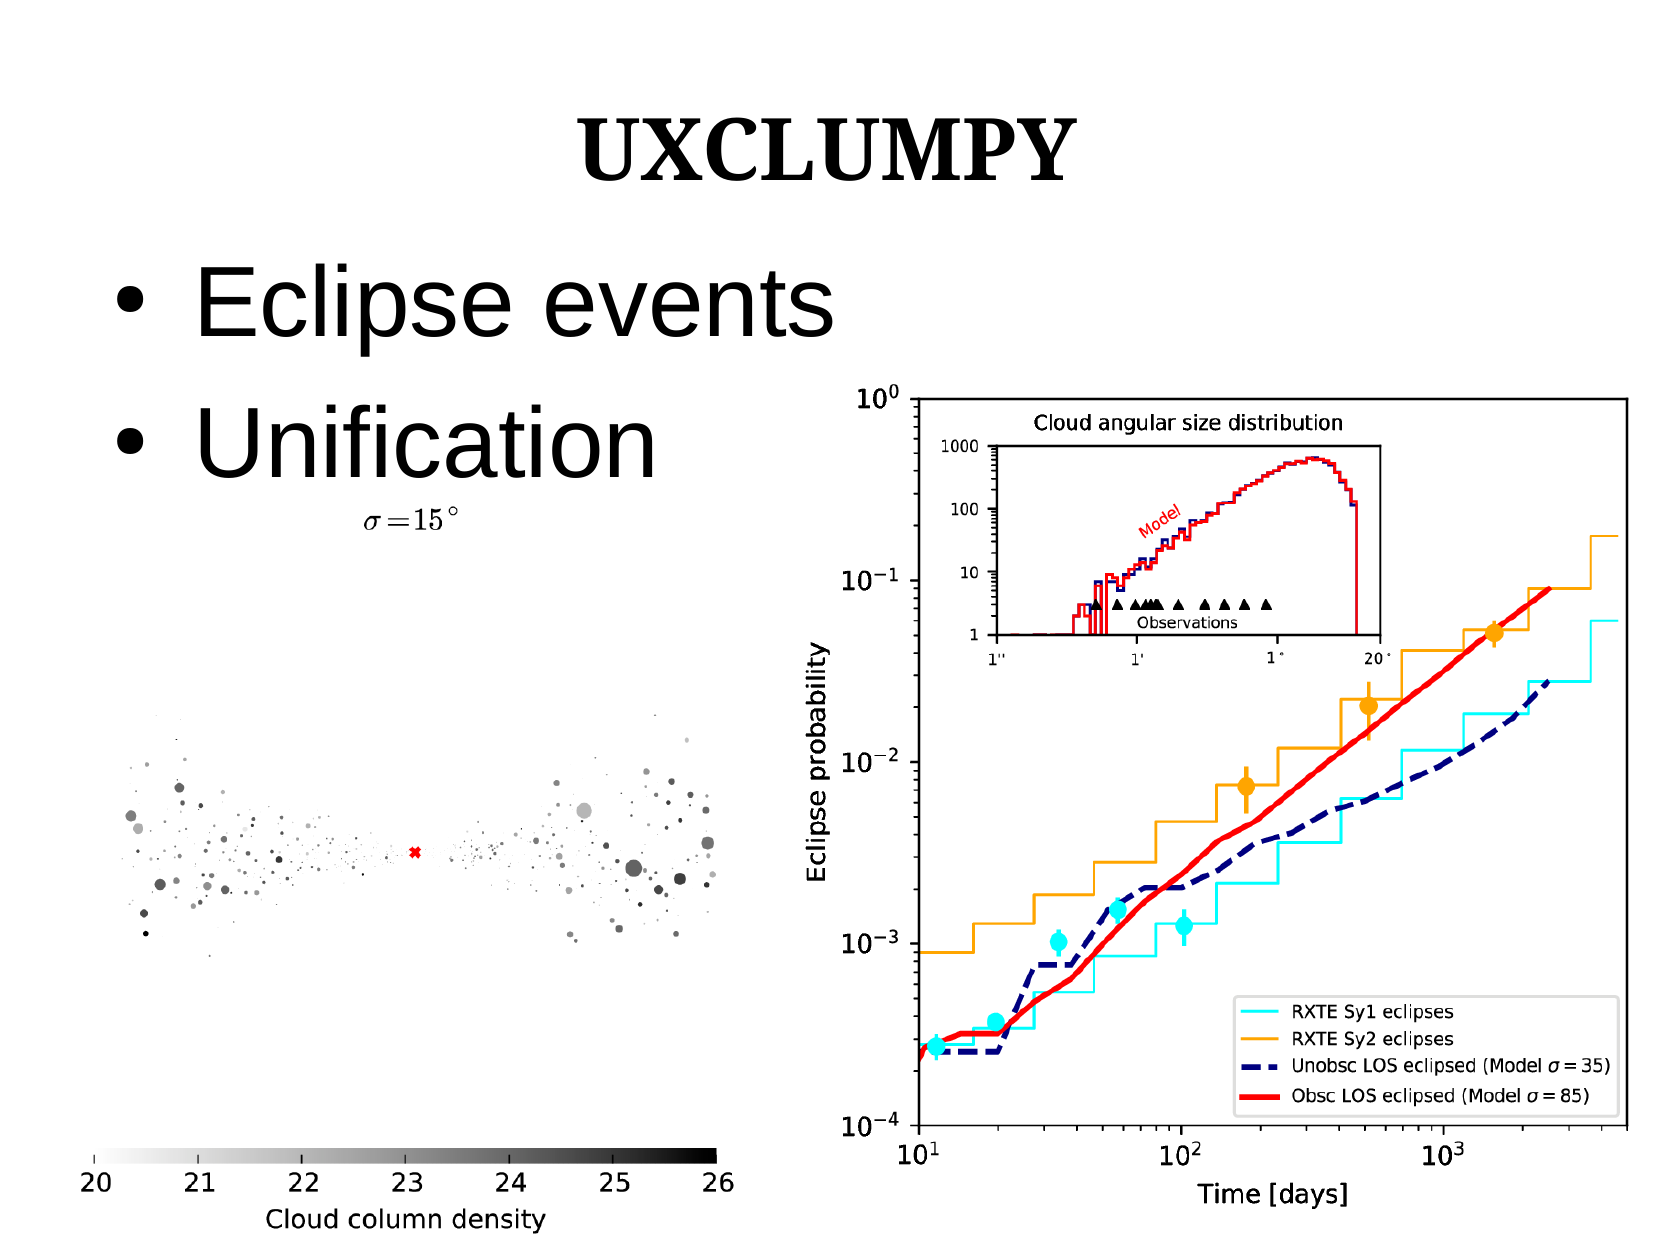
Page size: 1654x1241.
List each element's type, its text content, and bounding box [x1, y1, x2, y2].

list Eclipse events Unification [94, 154, 1583, 874]
picture [16, 368, 1654, 1241]
title UXCLUMPY [82, 43, 1571, 251]
